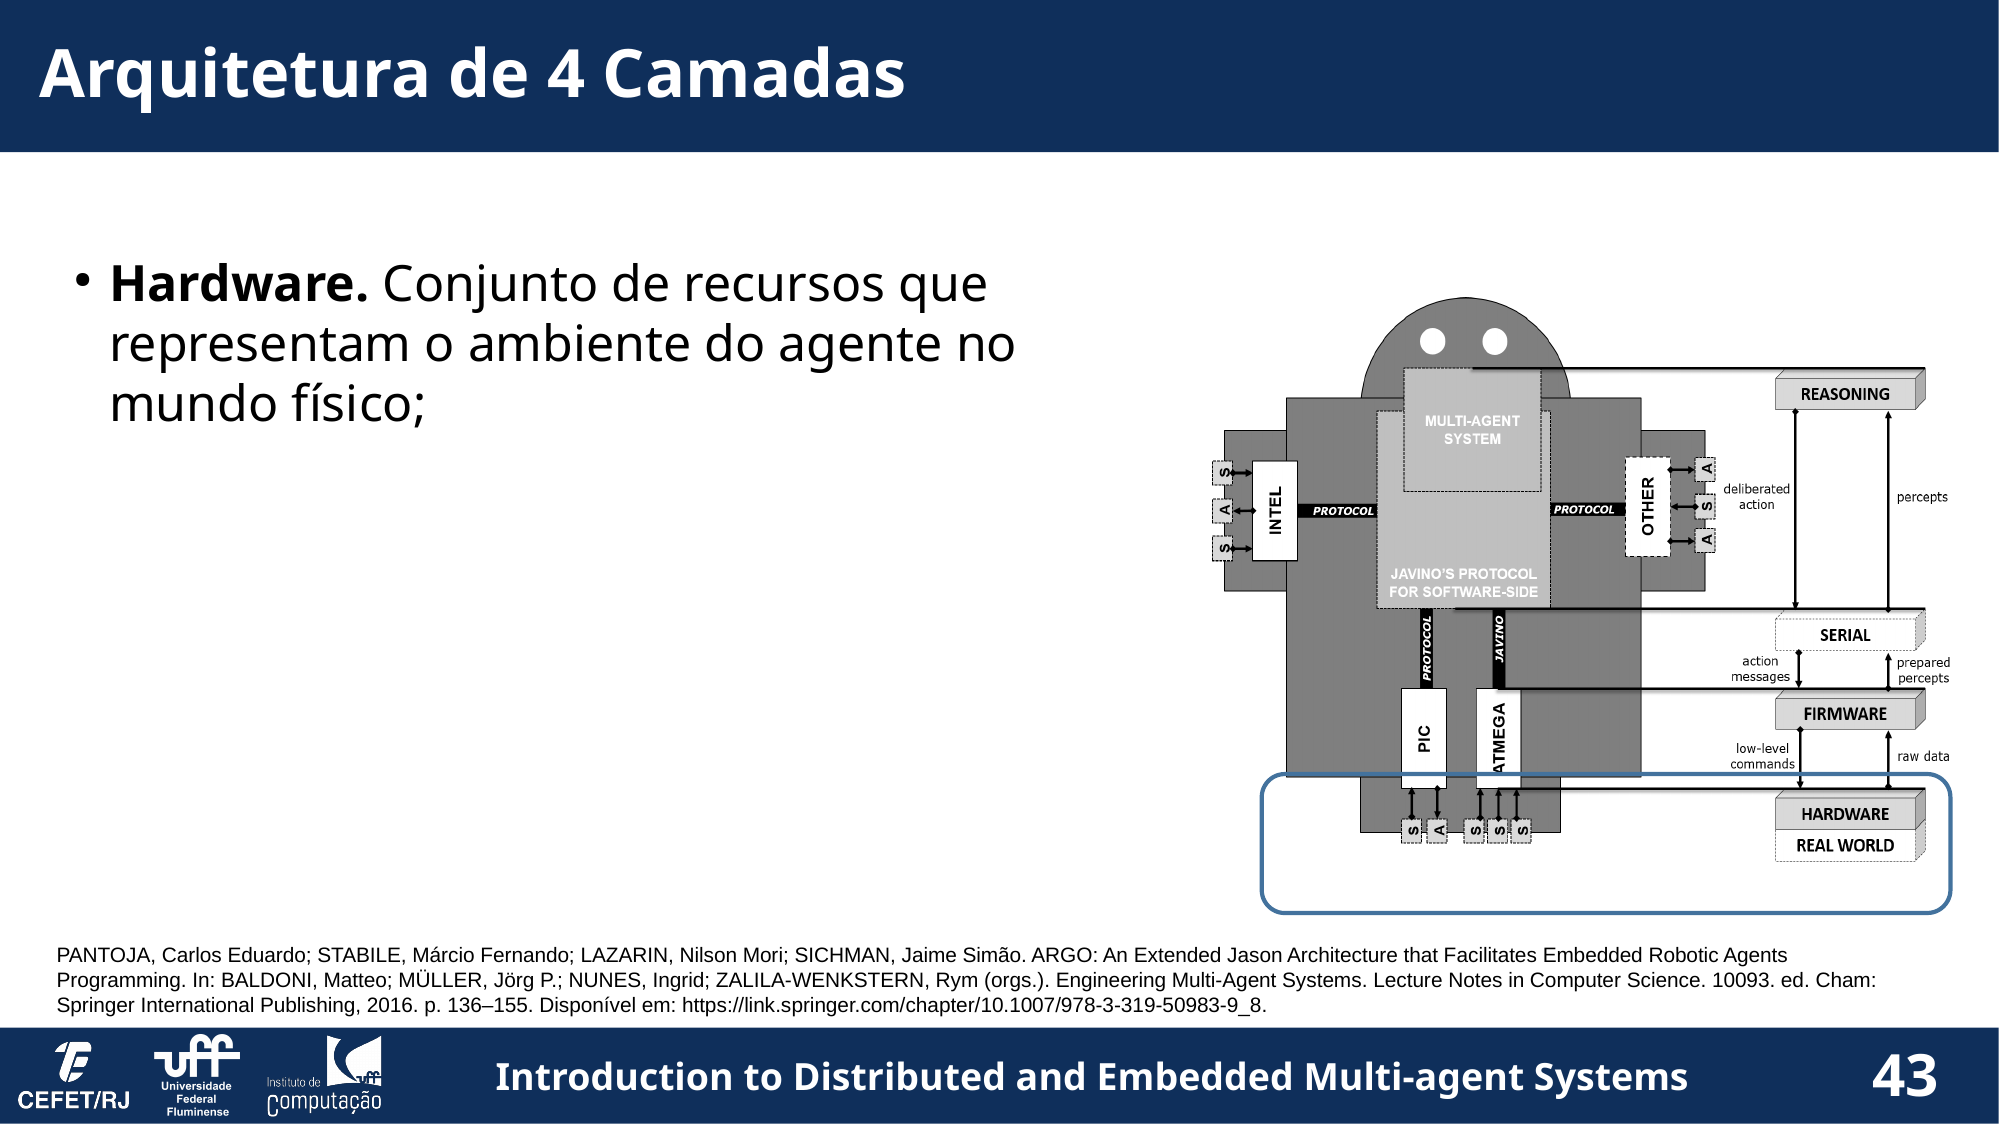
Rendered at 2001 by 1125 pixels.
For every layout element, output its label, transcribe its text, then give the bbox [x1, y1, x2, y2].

text_box PANTOJA, Carlos Eduardo; STABILE, Márcio Fernando; LAZARIN, Nilson Mori; SICHMAN, Jaime Simão. ARGO: An Extended Jason Architecture that Facilitates Embedded Robotic Agents Programming. In: BALDONI, Matteo; MÜLLER, Jörg P.; NUNES, Ingrid; ZALILA-WENKSTERN, Rym (orgs.). Engineering Multi-Agent Systems. Lecture Notes in Computer Science. 10093. ed. Cham: Springer International Publishing, 2016. p. 136–155. Disponível em: https://link.springer.com/chapter/10.1007/978-3-319-50983-9_8. [41, 934, 1937, 1025]
picture [153, 1033, 241, 1121]
picture [265, 1033, 383, 1117]
text_box Arquitetura de 4 Camadas [25, 23, 1998, 116]
picture [1211, 297, 1967, 868]
text_box Hardware. Conjunto de recursos que representam o ambiente do agente no mundo físico; [59, 243, 1170, 439]
picture [18, 1021, 129, 1125]
picture [1264, 777, 1948, 868]
